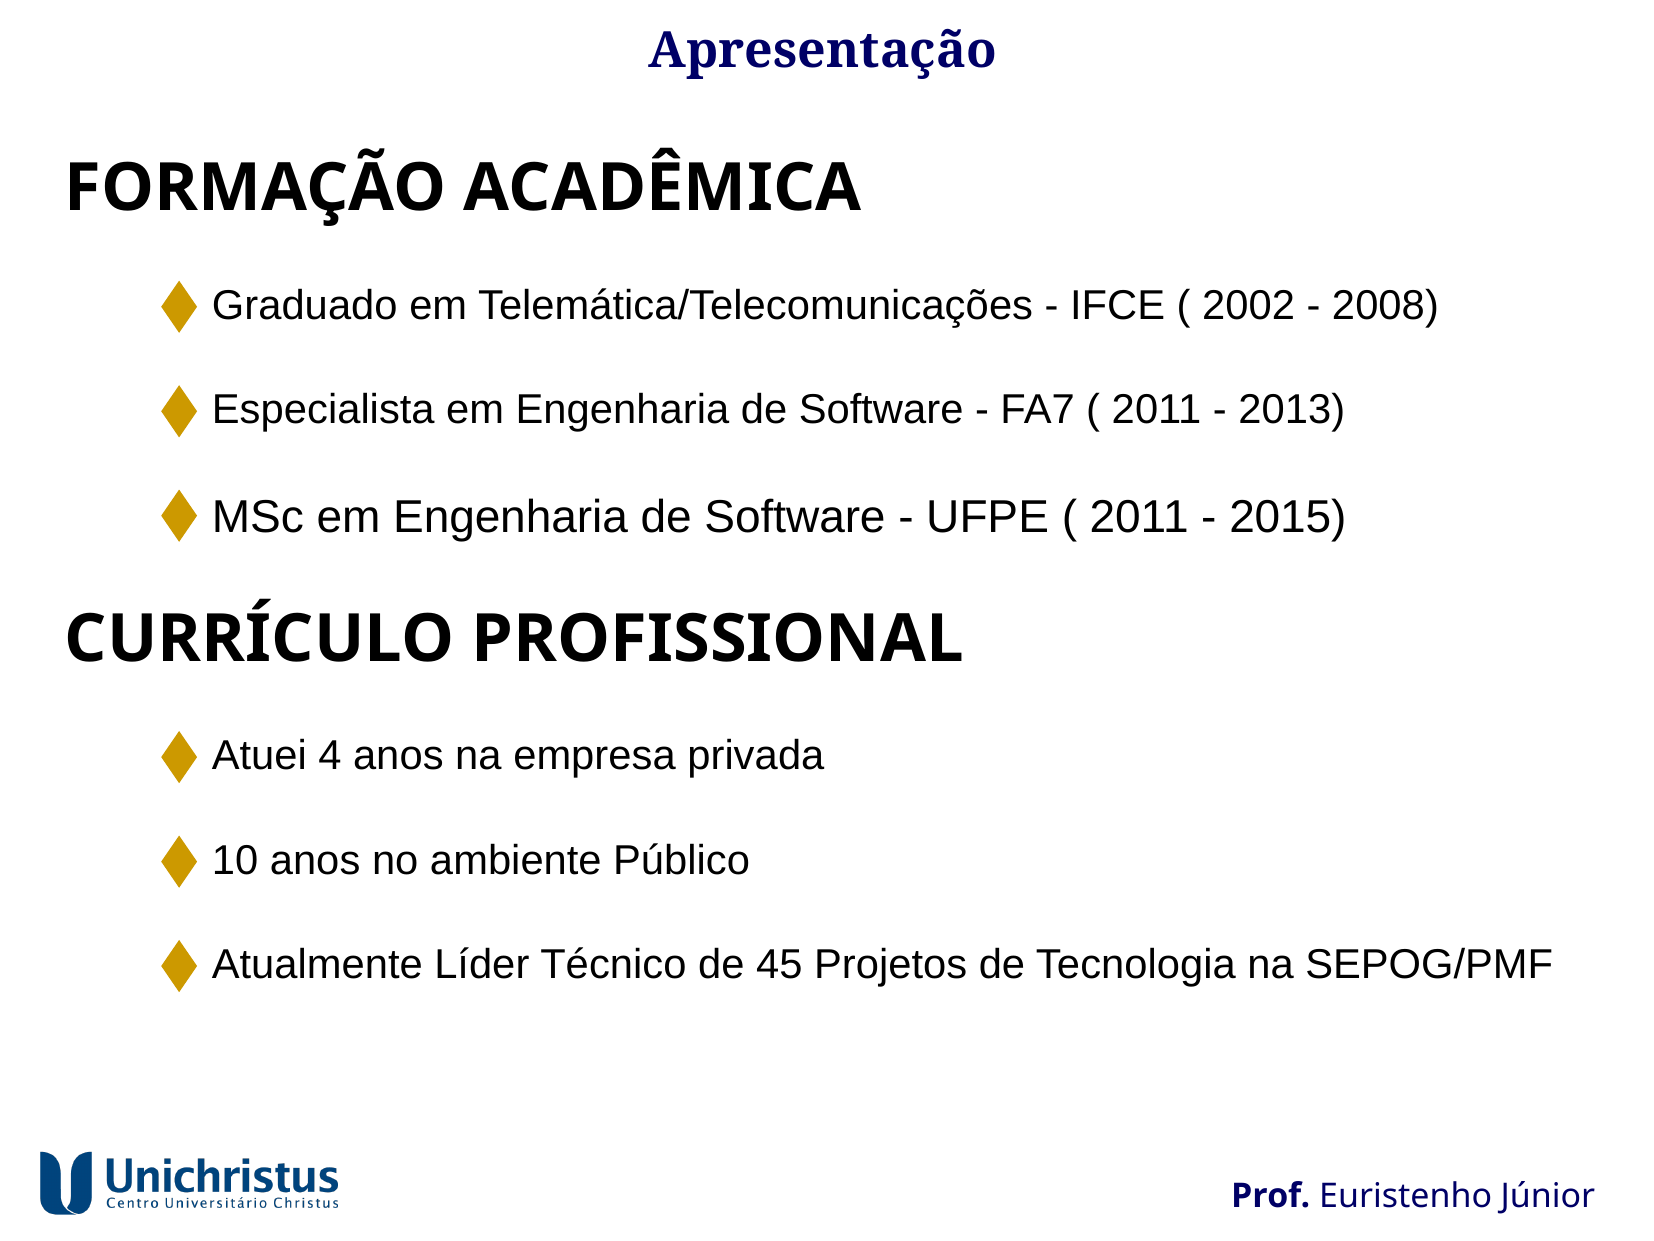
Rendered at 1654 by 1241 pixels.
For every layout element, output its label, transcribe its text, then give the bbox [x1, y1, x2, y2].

text_box [161, 939, 197, 993]
text_box Especialista em Engenharia de Software - FA7 ( 2011 - 2013) [197, 378, 1374, 447]
text_box FORMAÇÃO ACADÊMICA [50, 132, 940, 275]
text_box CURRÍCULO PROFISSIONAL [50, 582, 1030, 725]
text_box MSc em Engenharia de Software - UFPE ( 2011 - 2015) [197, 483, 1362, 551]
text_box Atualmente Líder Técnico de 45 Projetos de Tecnologia na SEPOG/PMF [197, 933, 1583, 1002]
text_box Prof. Euristenho Júnior [1216, 1163, 1654, 1224]
picture [35, 1148, 343, 1217]
text_box Graduado em Telemática/Telecomunicações - IFCE ( 2002 - 2008) [197, 274, 1468, 342]
text_box 10 anos no ambiente Público [197, 828, 766, 897]
text_box [161, 385, 197, 438]
text_box [161, 835, 197, 888]
text_box [161, 280, 197, 333]
text_box [161, 489, 197, 542]
text_box Apresentação [633, 6, 1020, 113]
text_box [161, 730, 197, 784]
text_box Atuei 4 anos na empresa privada [197, 724, 847, 793]
